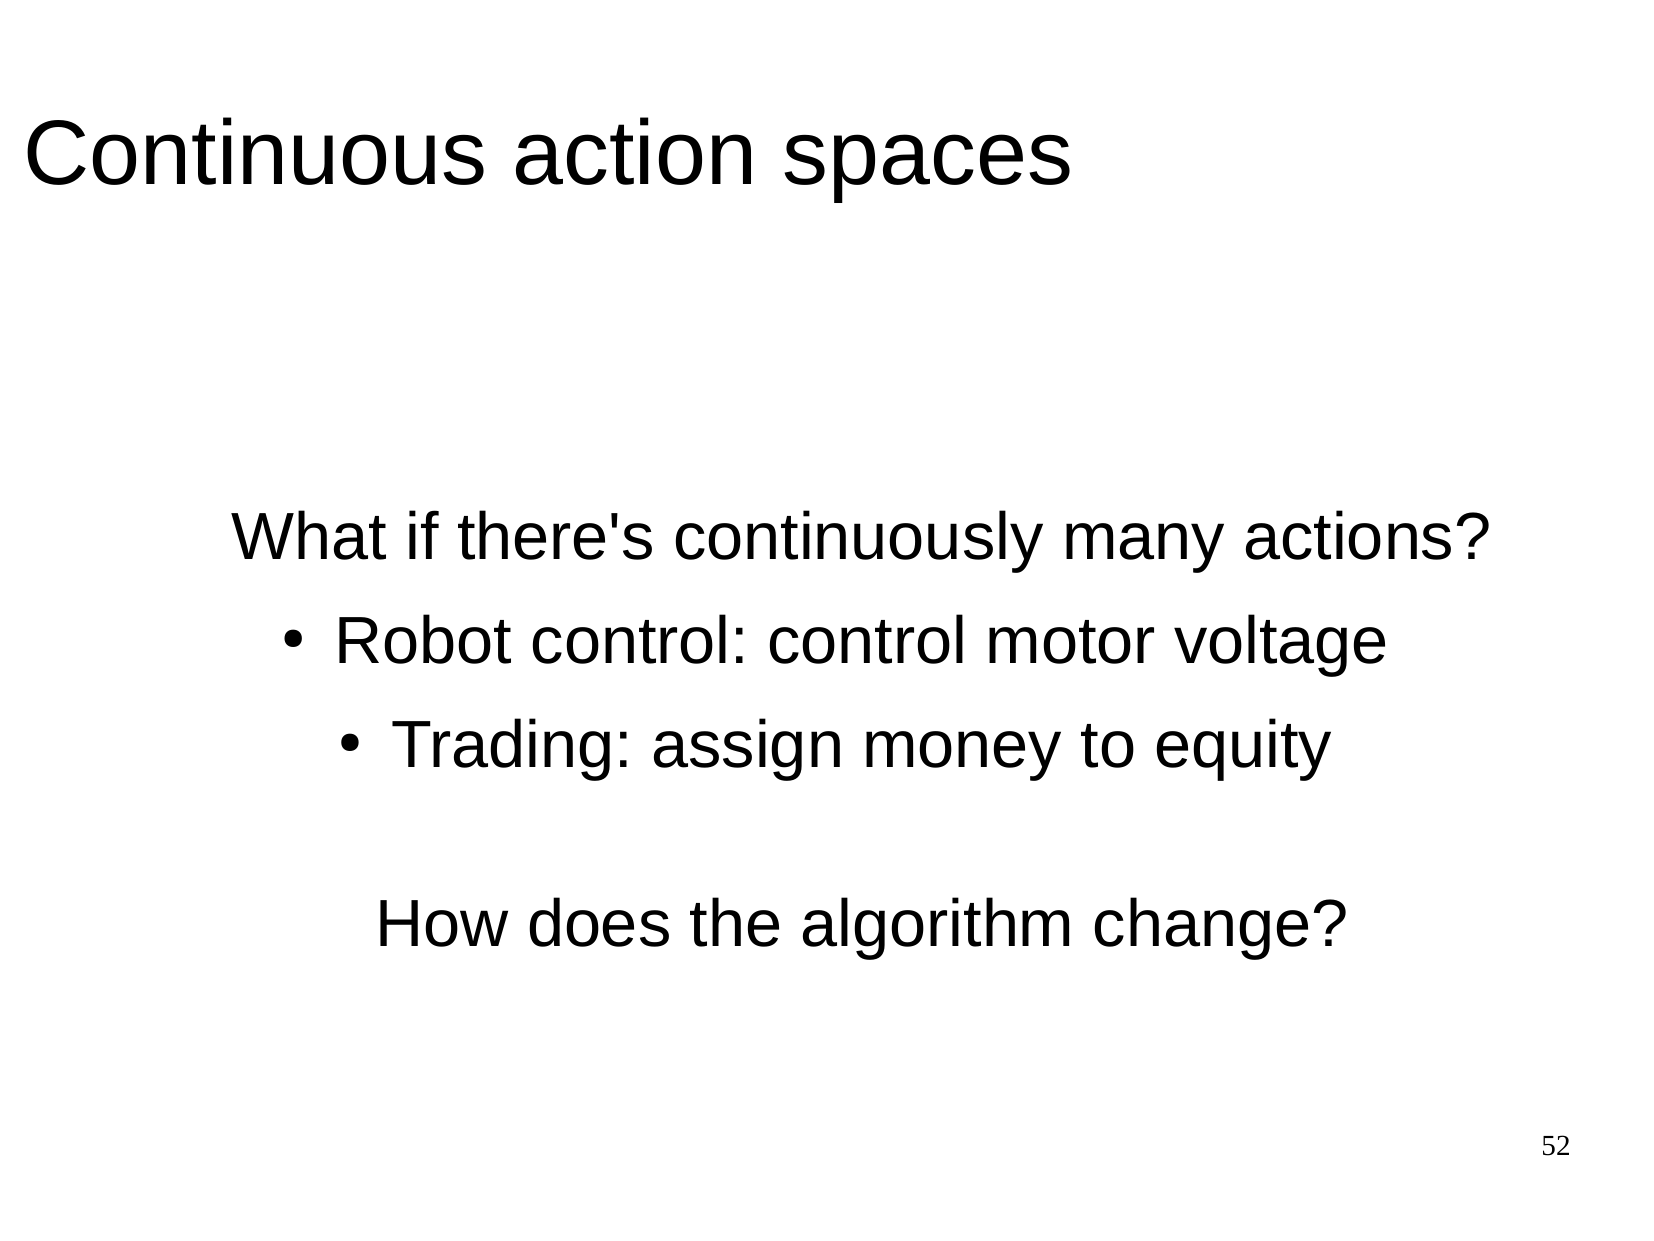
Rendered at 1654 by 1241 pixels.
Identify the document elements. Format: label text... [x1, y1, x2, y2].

title Continuous action spaces [23, 49, 1512, 257]
list What if there's continuously many actions? Robot control: control motor voltage Trading: assign money to equity How does the algorithm change? [82, 290, 1571, 1010]
